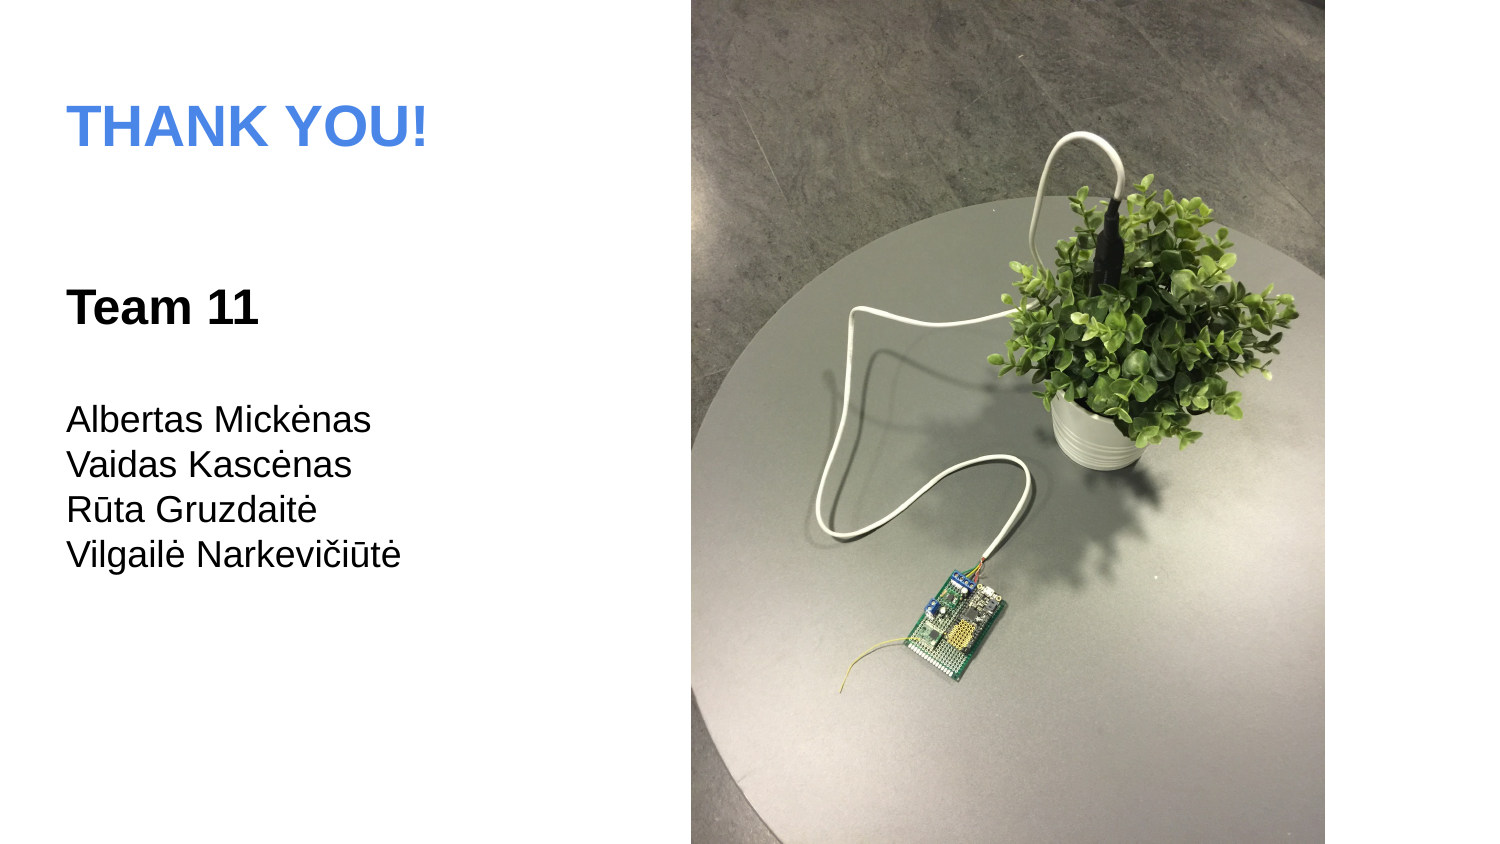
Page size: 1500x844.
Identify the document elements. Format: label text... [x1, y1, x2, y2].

picture [691, 0, 1325, 844]
title Team 11 Albertas Mickėnas Vaidas Kascėnas Rūta Gruzdaitė Vilgailė Narkevičiūtė [51, 259, 536, 753]
title THANK YOU! [51, 72, 509, 167]
